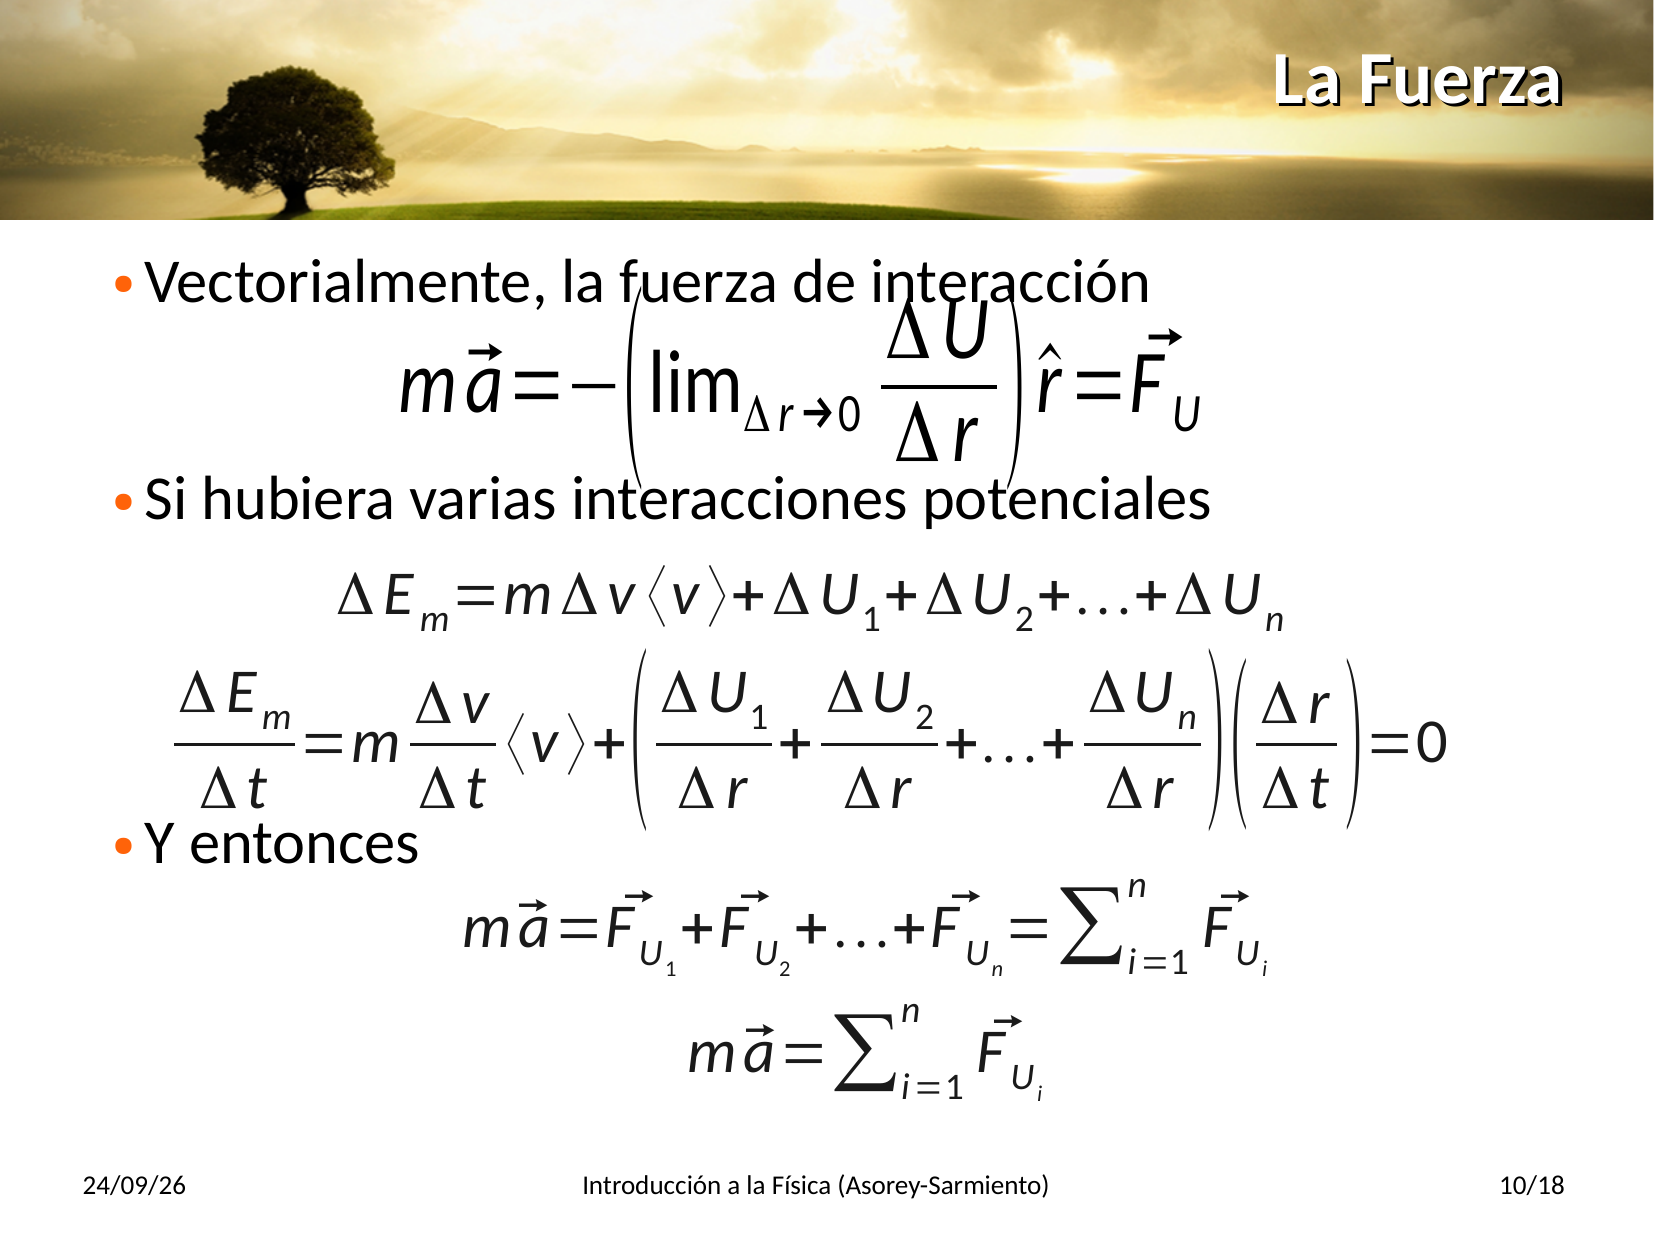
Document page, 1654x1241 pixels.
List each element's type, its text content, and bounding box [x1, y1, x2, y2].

list Vectorialmente, la fuerza de interacción Si hubiera varias interacciones potenciales Y entonces [82, 255, 1571, 1156]
chart [454, 861, 1276, 1111]
chart [165, 555, 1456, 835]
chart [390, 279, 1208, 494]
picture [0, 0, 1654, 220]
title La Fuerza [75, 19, 1564, 151]
